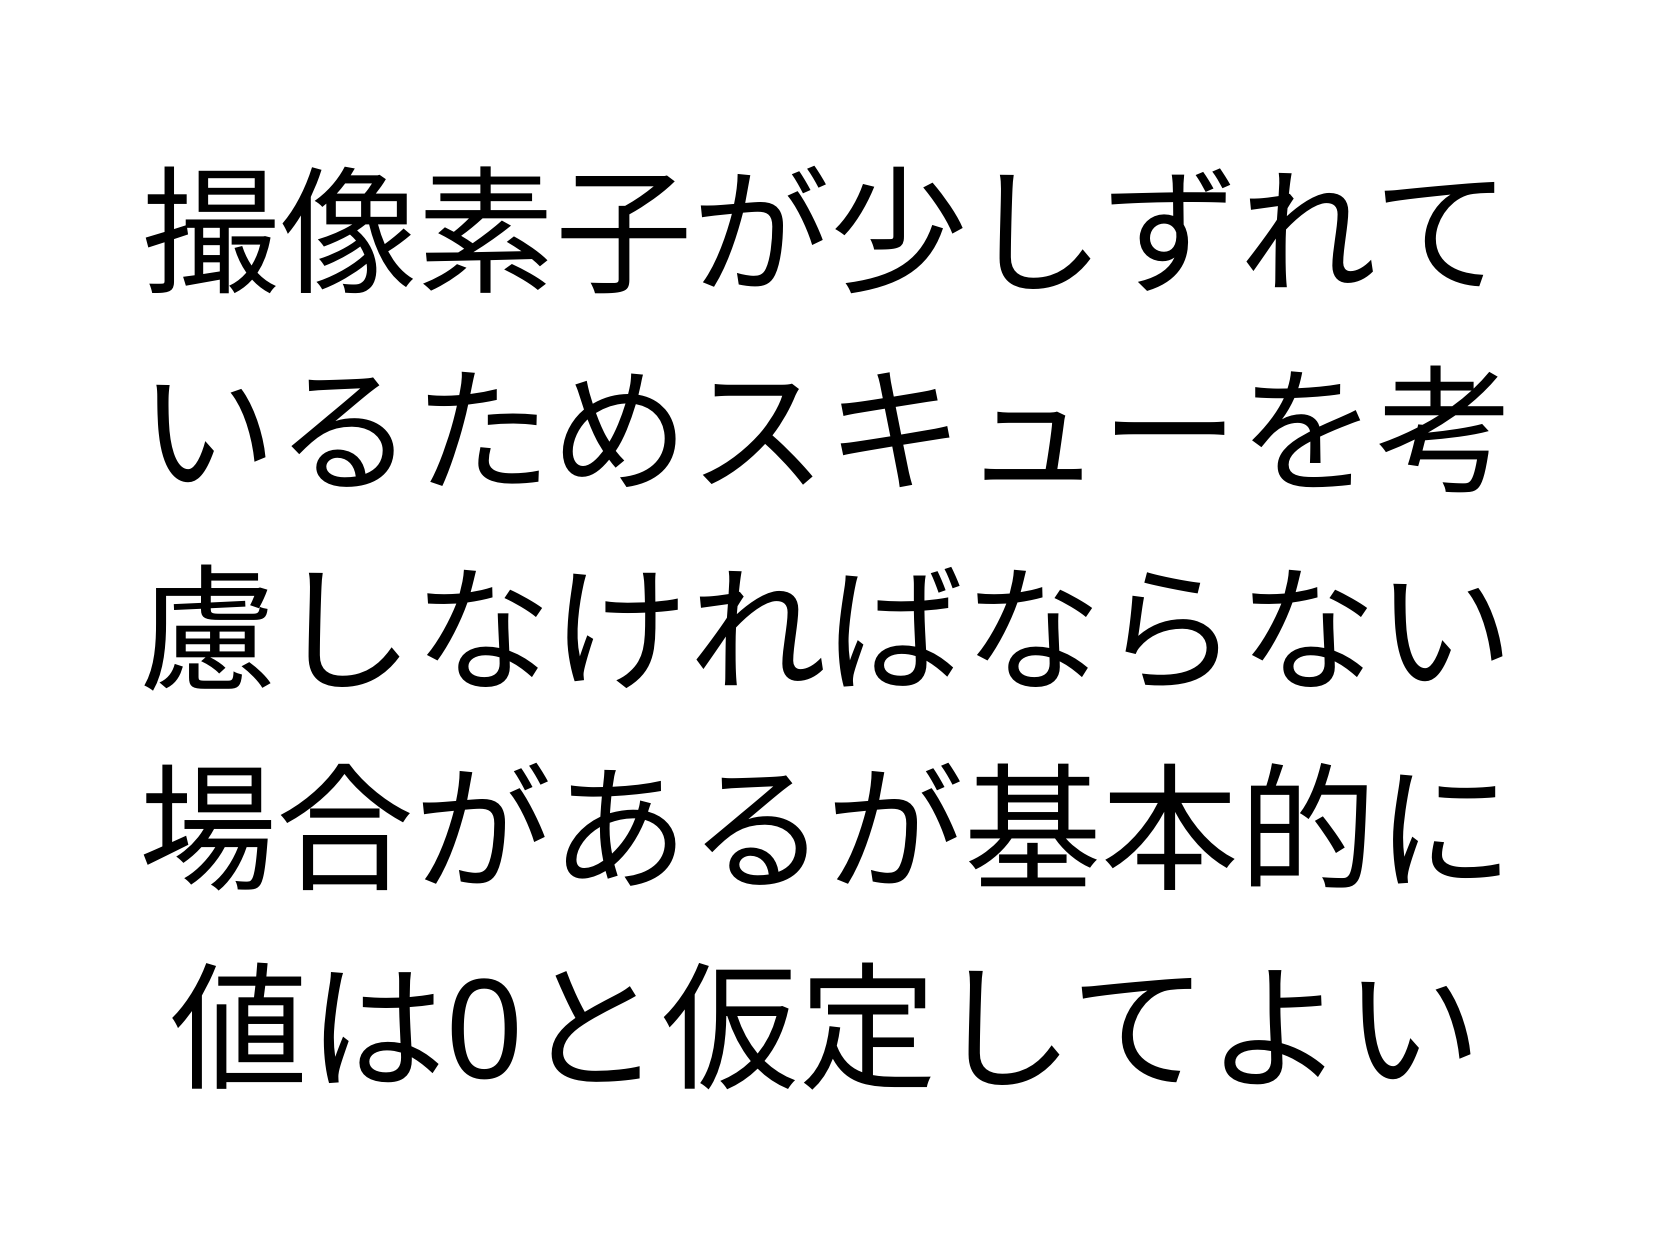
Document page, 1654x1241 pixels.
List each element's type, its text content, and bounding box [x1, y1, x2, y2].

title 撮像素子が少しずれているためスキューを考慮しなければならない場合があるが基本的に値は0と仮定してよい [82, 104, 1571, 1137]
